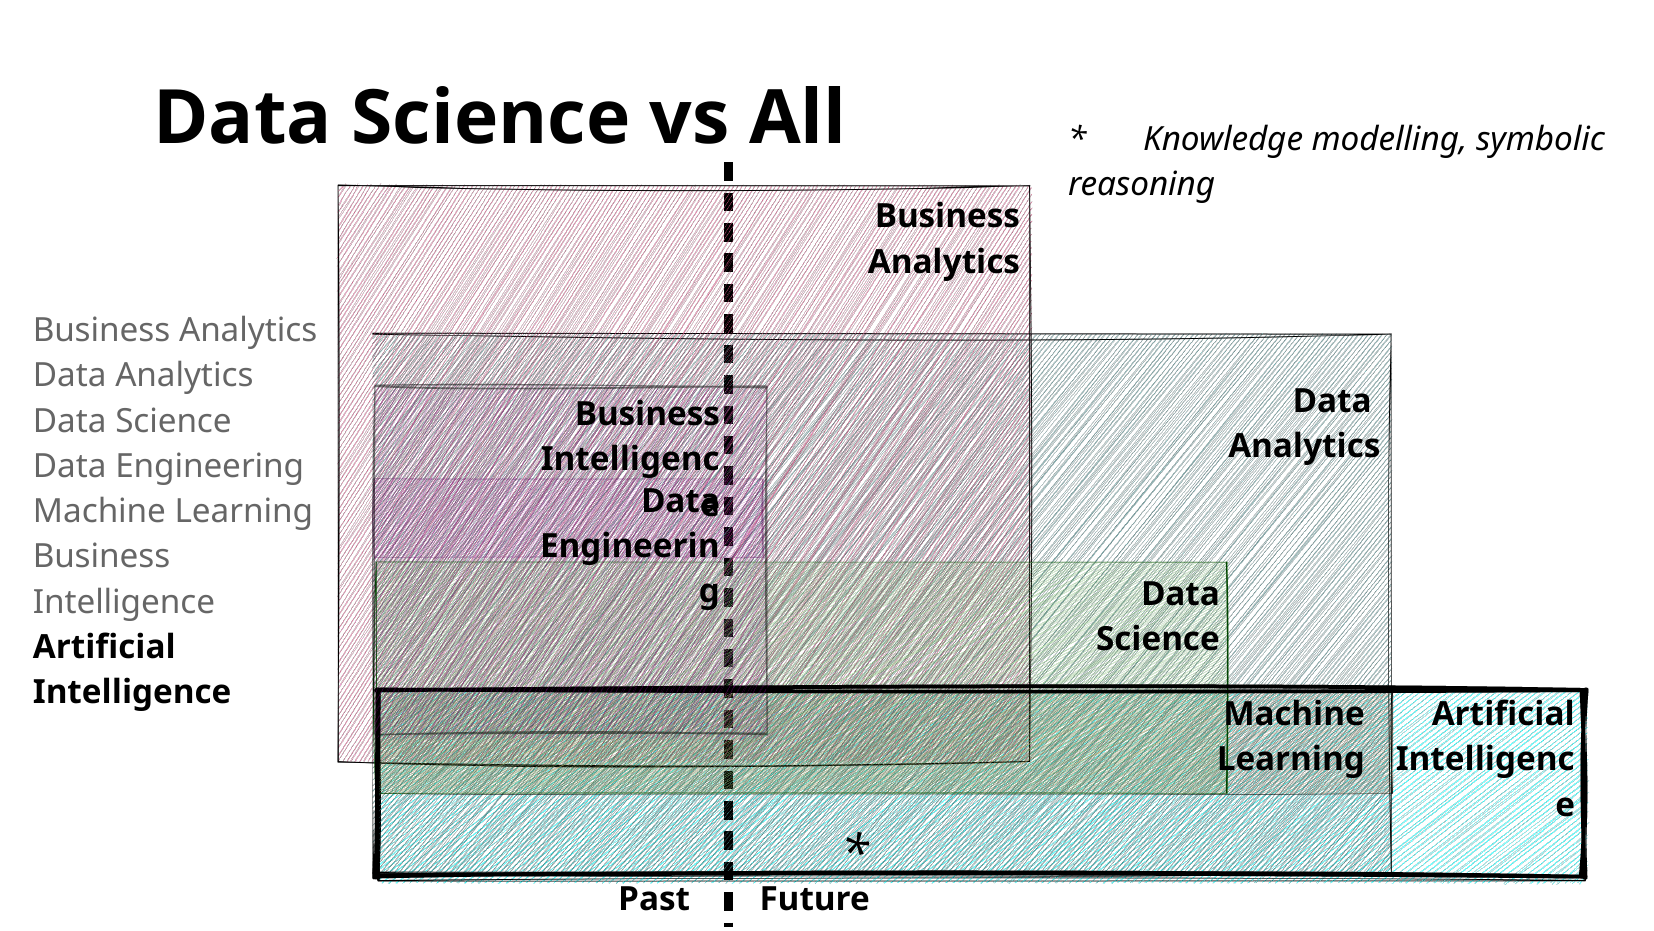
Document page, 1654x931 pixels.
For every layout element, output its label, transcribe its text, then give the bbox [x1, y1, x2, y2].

text_box Future [753, 874, 871, 919]
text_box Past [600, 874, 691, 919]
text_box * Knowledge modelling, symbolic reasoning [1053, 107, 1636, 305]
text_box Data Analytics [1220, 376, 1381, 466]
text_box Machine Learning [1175, 690, 1366, 779]
picture [327, 169, 1596, 886]
text_box Business Analytics [720, 192, 1021, 241]
text_box Data Engineering [540, 476, 721, 566]
text_box Data Science [1094, 570, 1220, 659]
text_box Artificial Intelligence [1385, 690, 1576, 706]
text_box Business Analytics Data Analytics Data Science Data Engineering Machine Learning Business Intelligence Artificial Intelligence [18, 208, 327, 631]
title Data Science vs All [82, 37, 1571, 193]
text_box Business Intelligence [540, 390, 721, 452]
